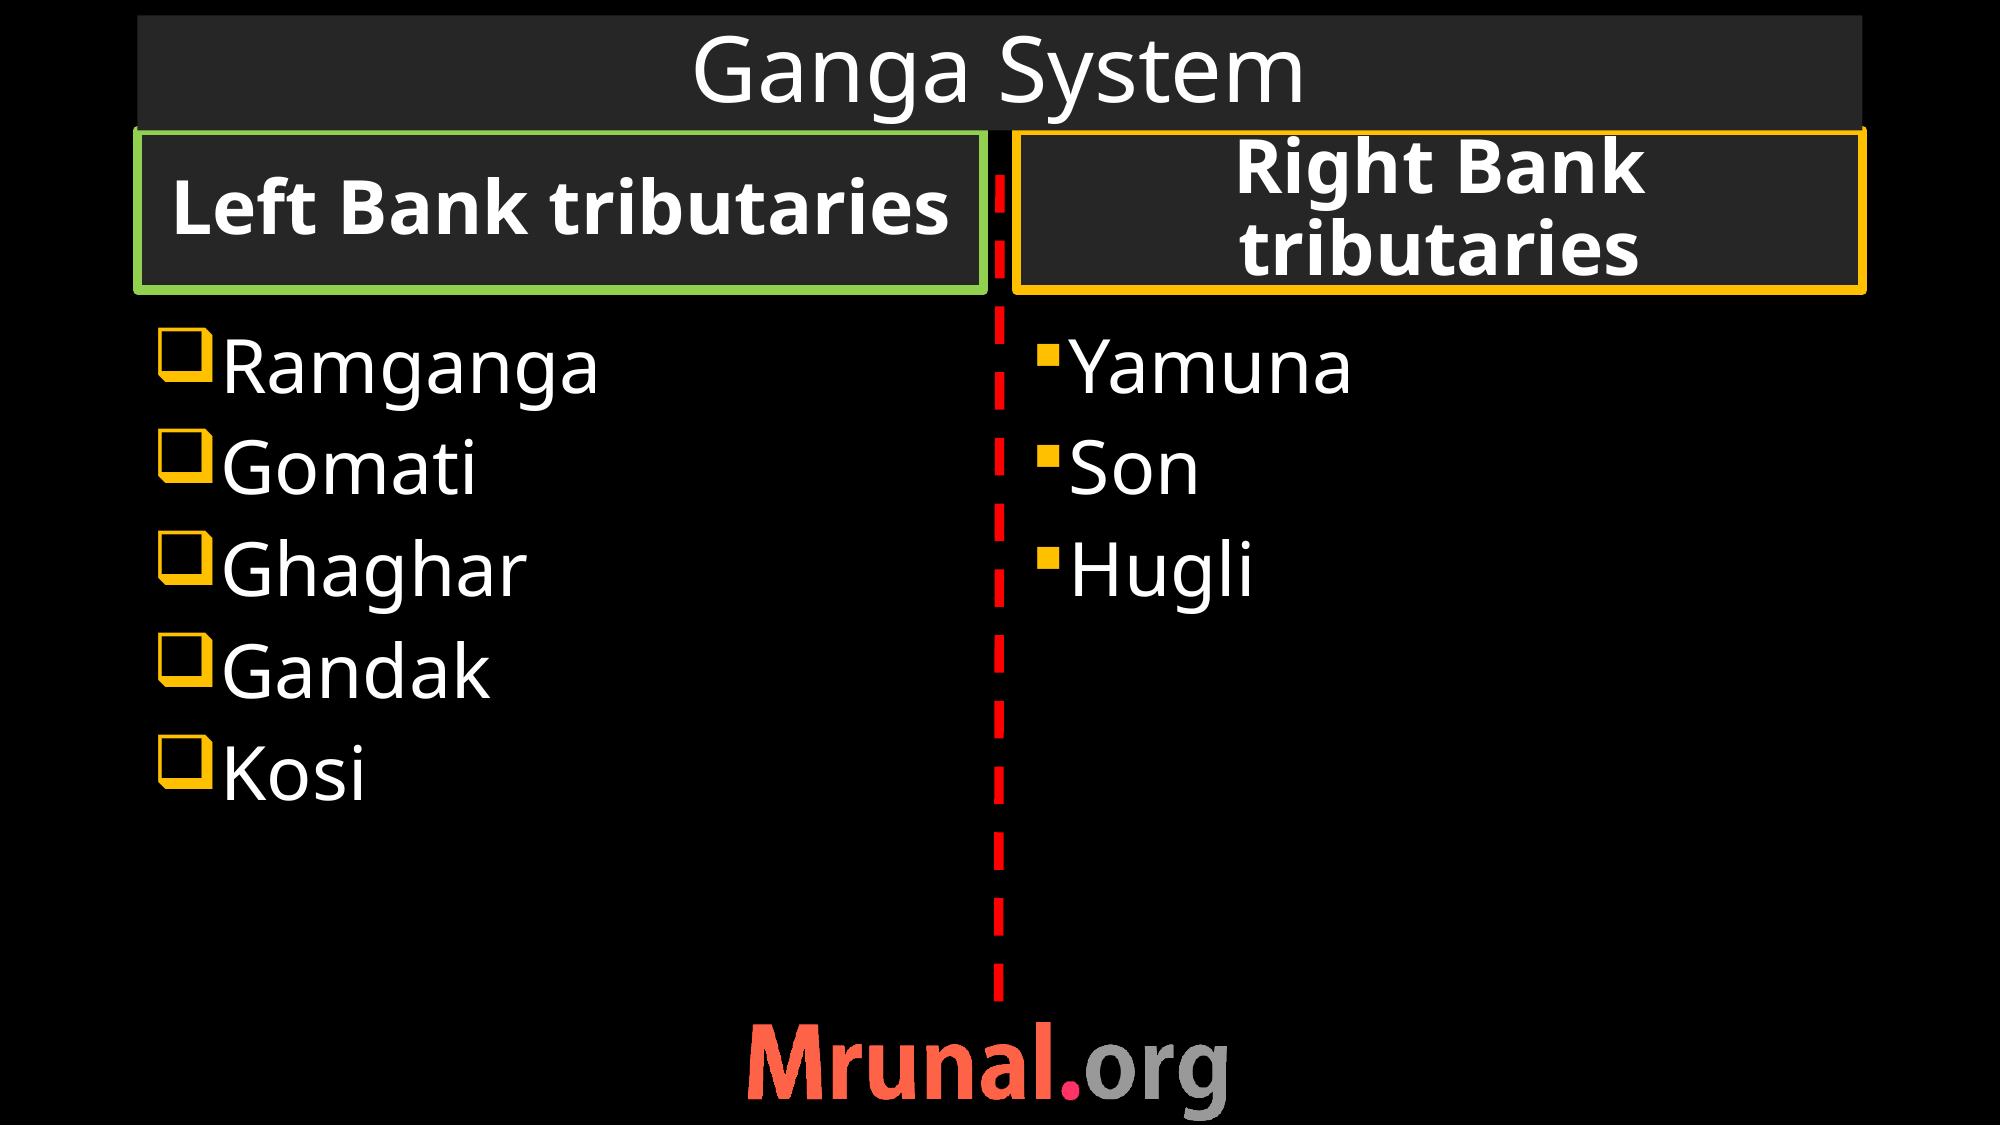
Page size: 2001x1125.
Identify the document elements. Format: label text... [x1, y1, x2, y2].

list Left Bank tributaries [137, 131, 984, 290]
picture [741, 1005, 1230, 1125]
title Ganga System [137, 15, 1863, 131]
list Ramganga Gomati Ghaghar Gandak Kosi [137, 320, 984, 1019]
list Right Bank tributaries [1016, 131, 1863, 290]
list Yamuna Son Hugli [1016, 320, 1863, 1016]
